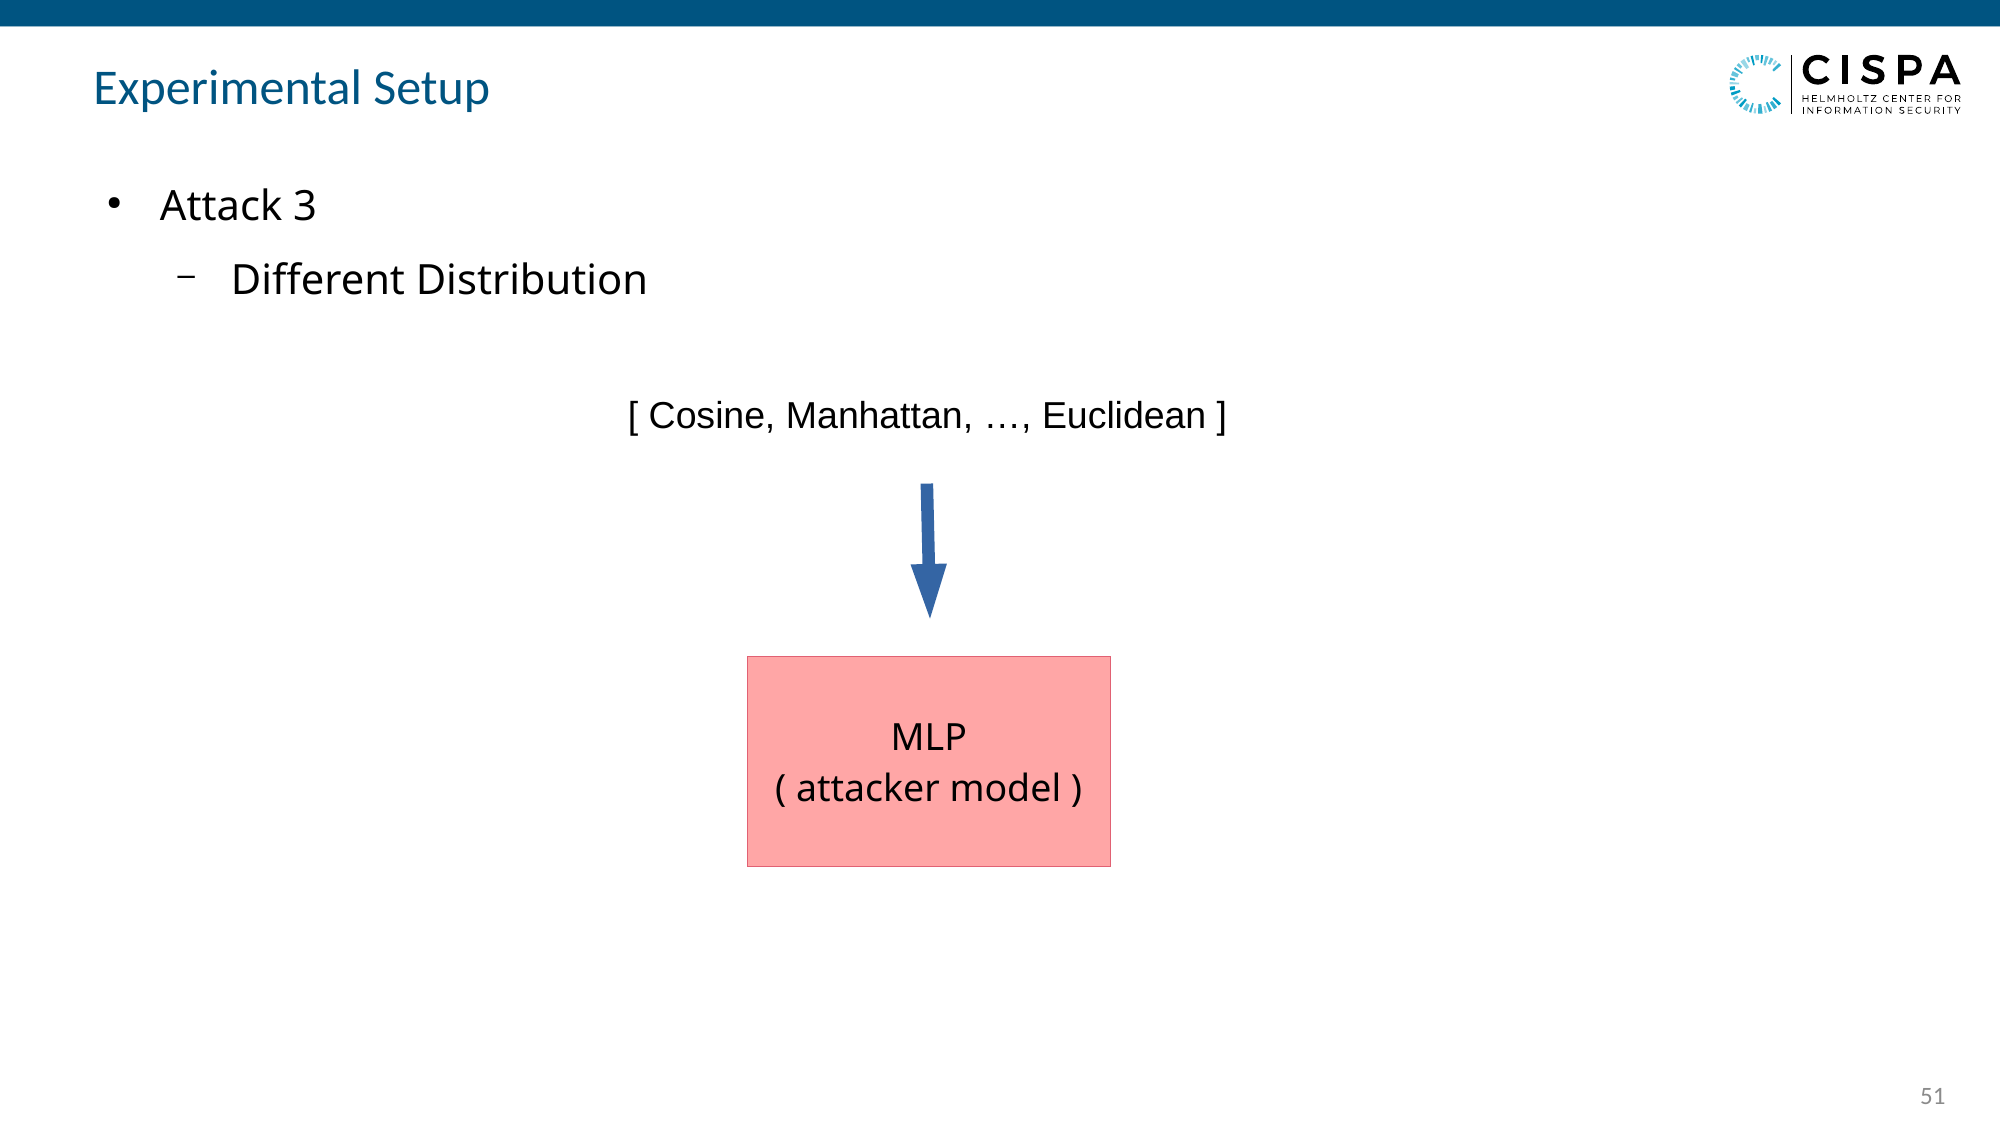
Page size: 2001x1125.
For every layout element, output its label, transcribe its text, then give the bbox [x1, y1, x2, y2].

list Attack 3 Different Distribution [78, 173, 1922, 1027]
text_box [ Cosine, Manhattan, …, Euclidean ] [613, 387, 1243, 445]
slide_number <number> [1870, 1065, 1961, 1125]
text_box MLP ( attacker model ) [747, 656, 1111, 867]
title Experimental Setup [78, 38, 1699, 131]
